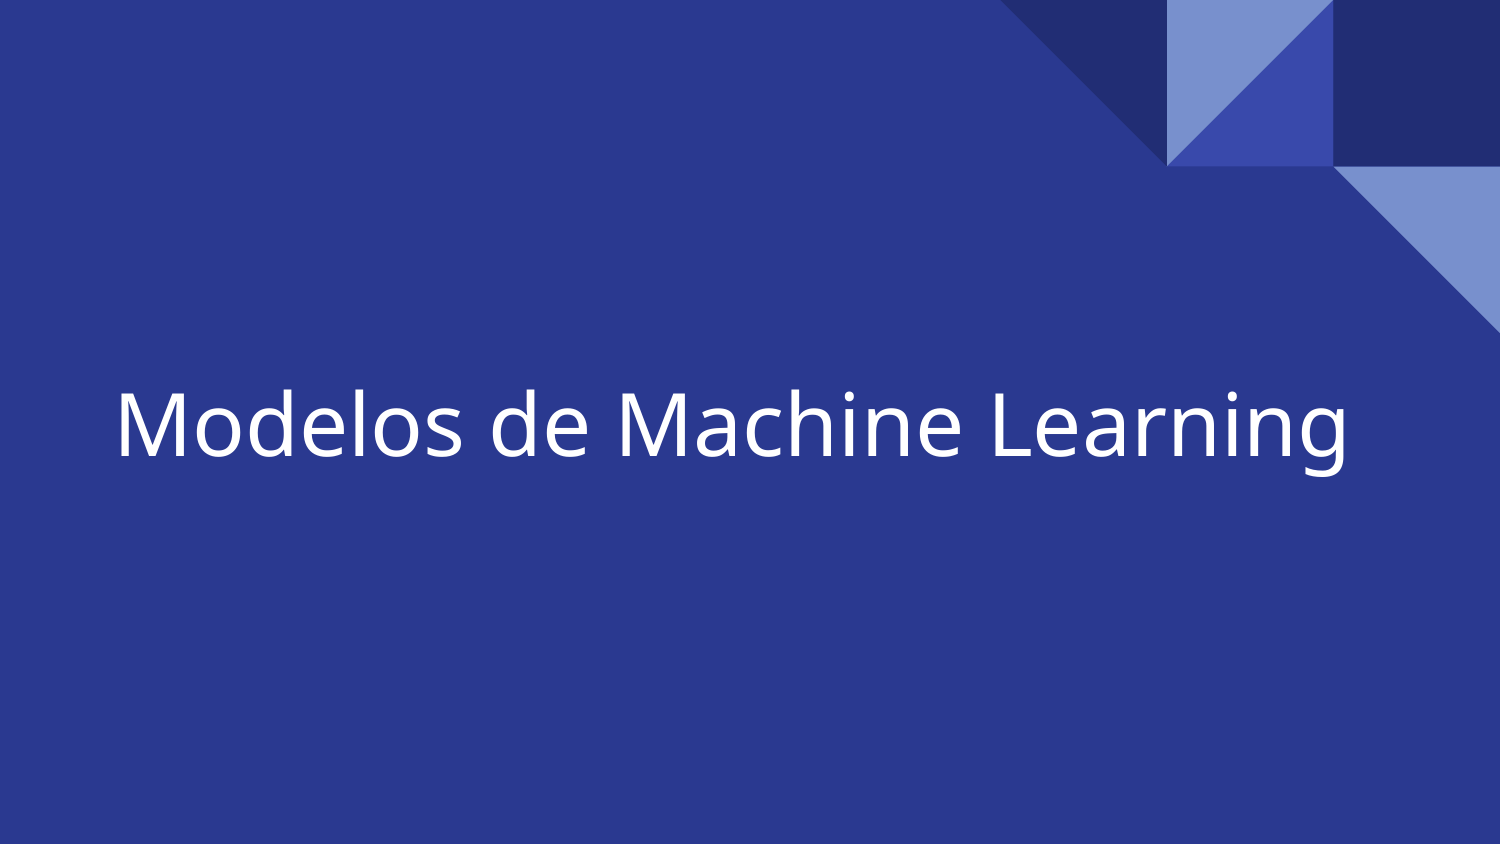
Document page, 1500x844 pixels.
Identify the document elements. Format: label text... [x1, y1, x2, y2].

title Modelos de Machine Learning [98, 353, 1447, 491]
